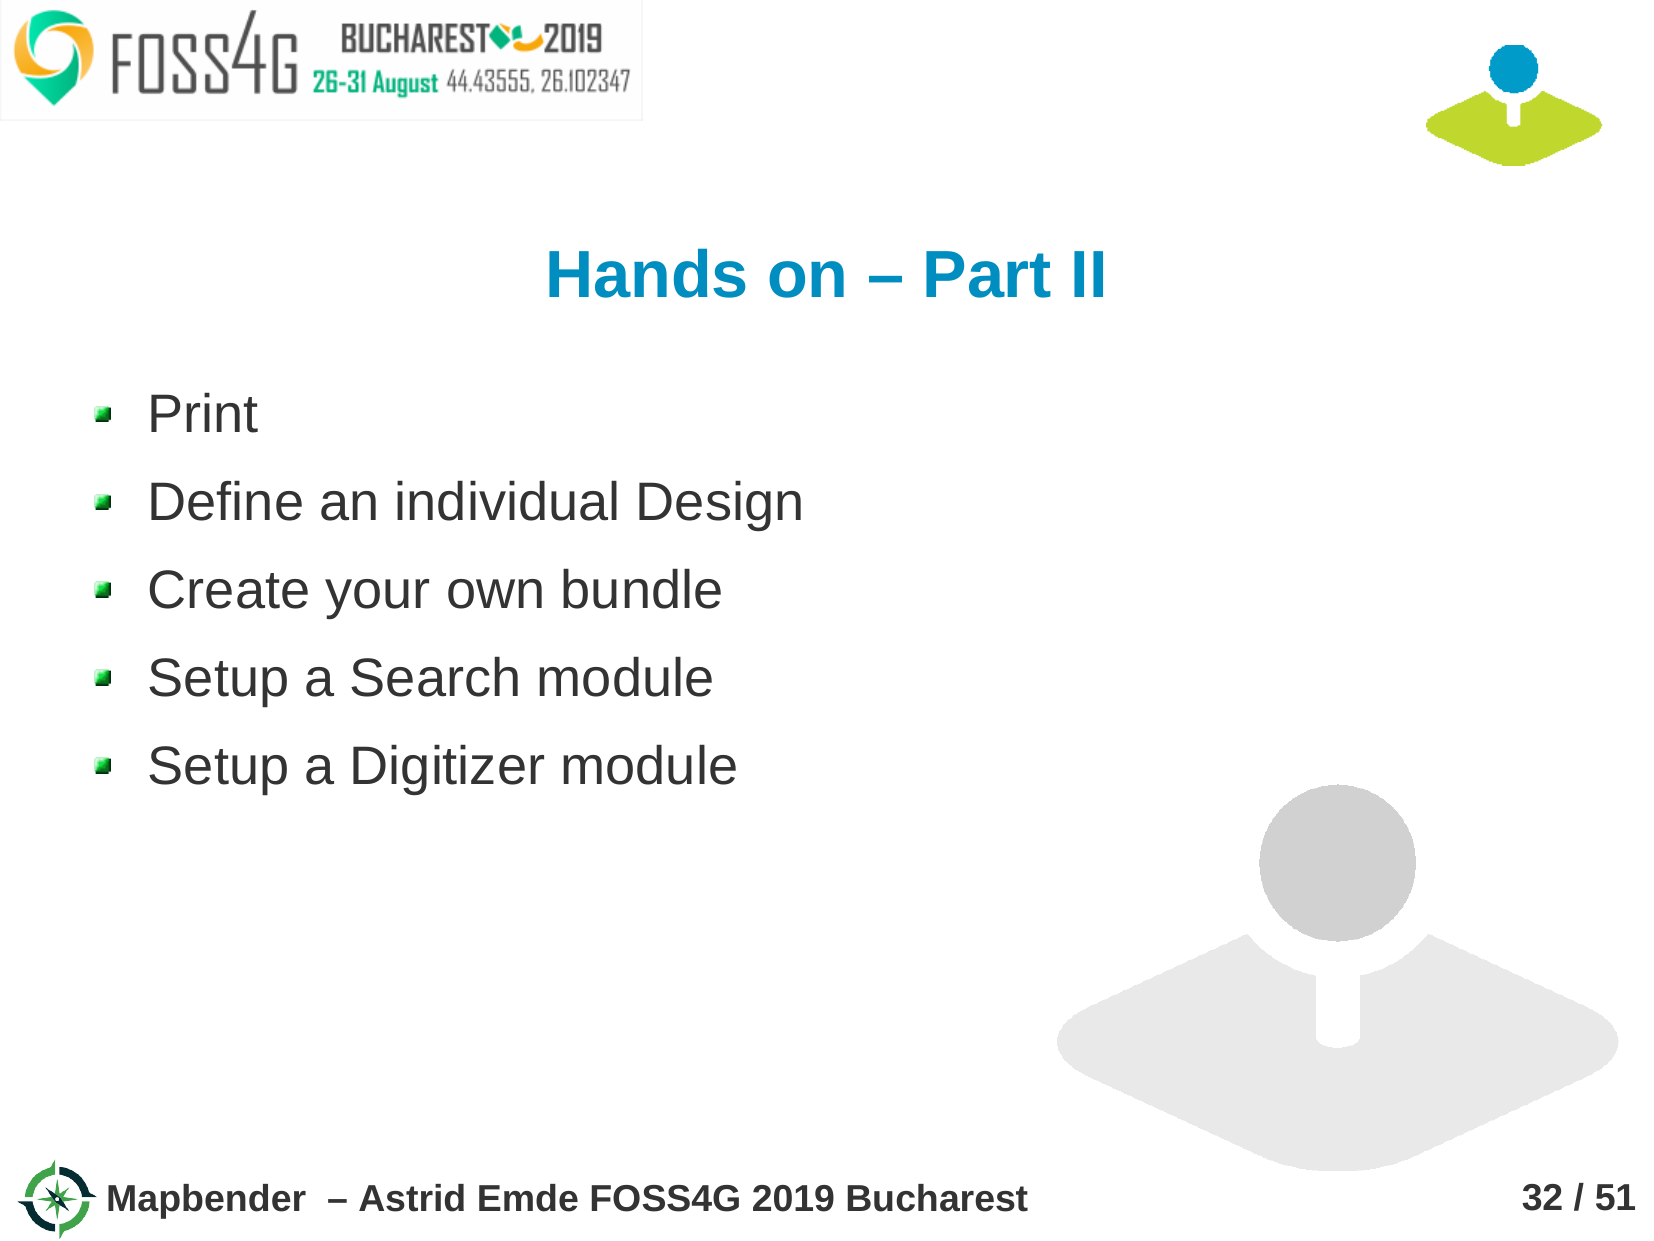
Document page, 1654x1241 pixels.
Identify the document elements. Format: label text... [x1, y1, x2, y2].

title Hands on – Part II [82, 200, 1571, 349]
picture [16, 1158, 98, 1240]
list Print Define an individual Design Create your own bundle Setup a Search module Setup a Digitizer module [76, 383, 1565, 1188]
picture [1426, 45, 1604, 166]
picture [0, 0, 643, 121]
